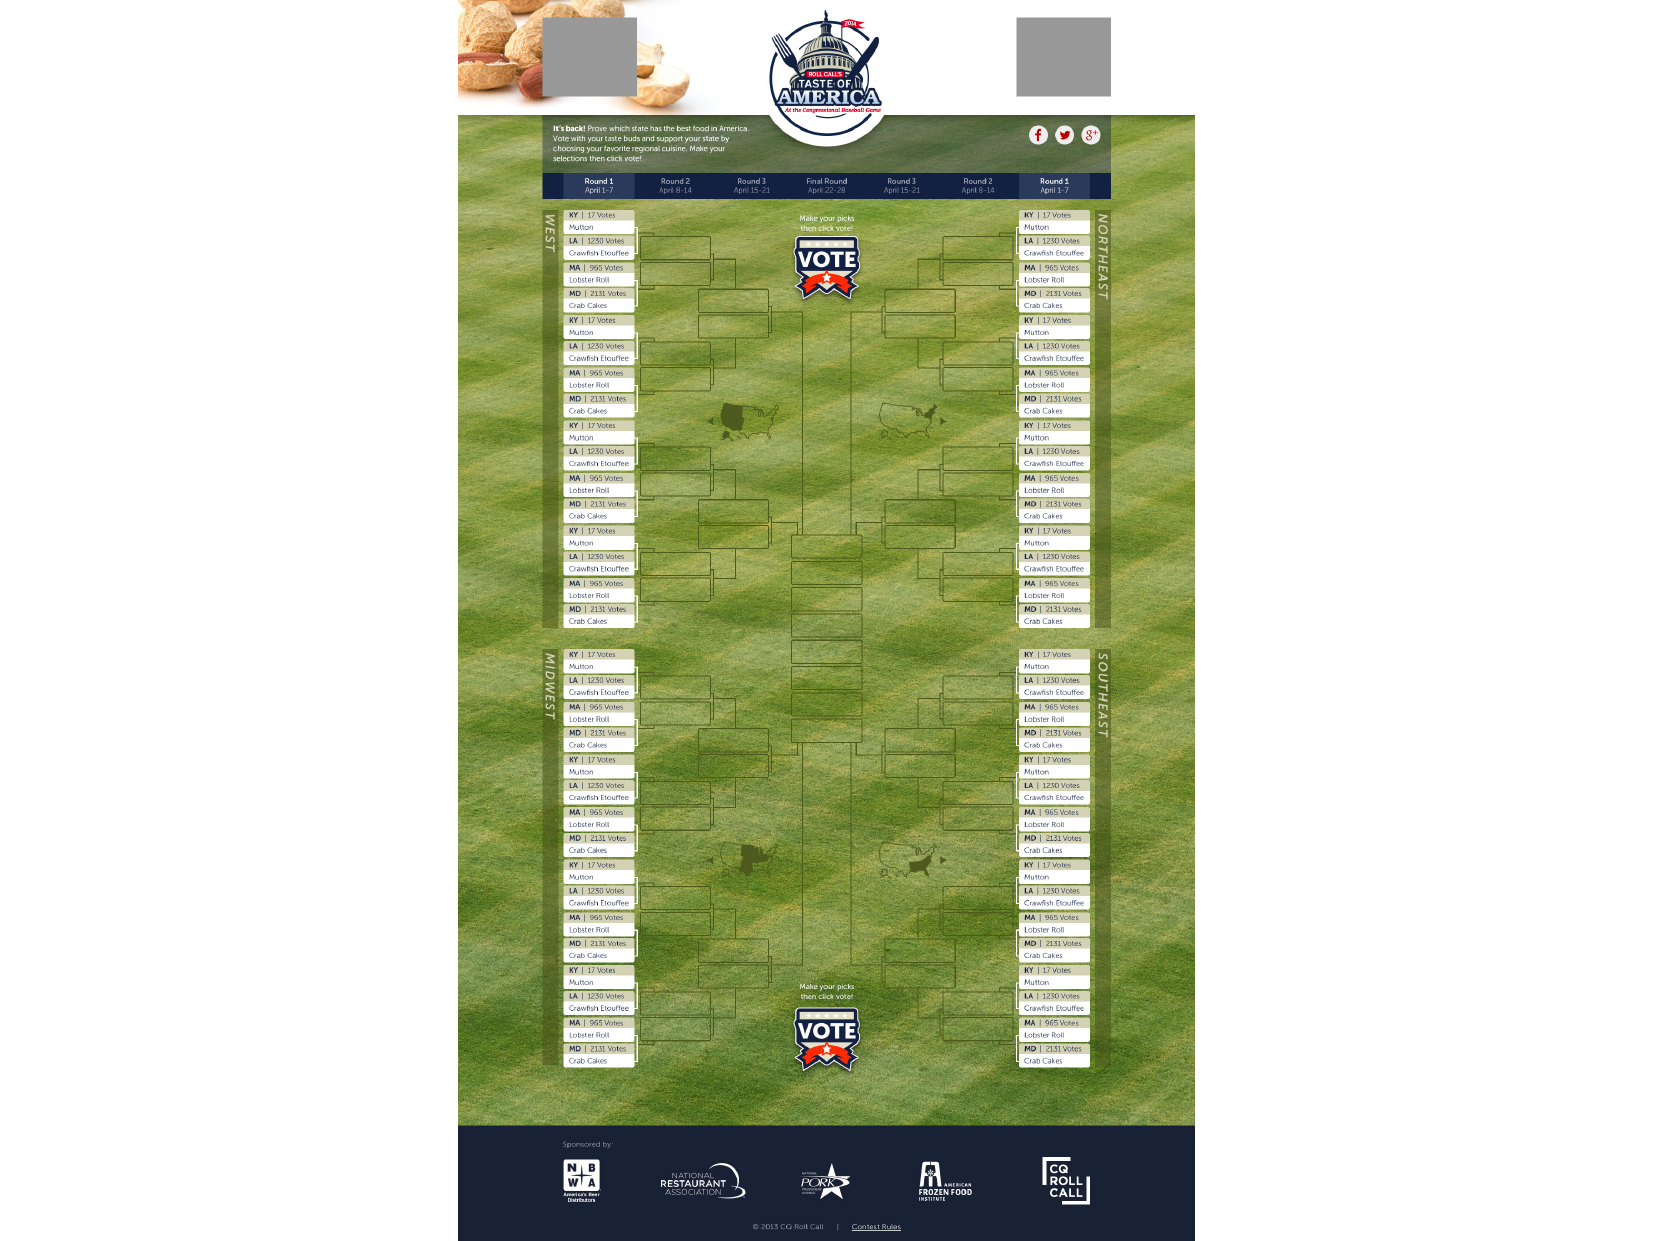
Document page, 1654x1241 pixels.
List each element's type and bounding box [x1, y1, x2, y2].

picture [458, 0, 1195, 1241]
